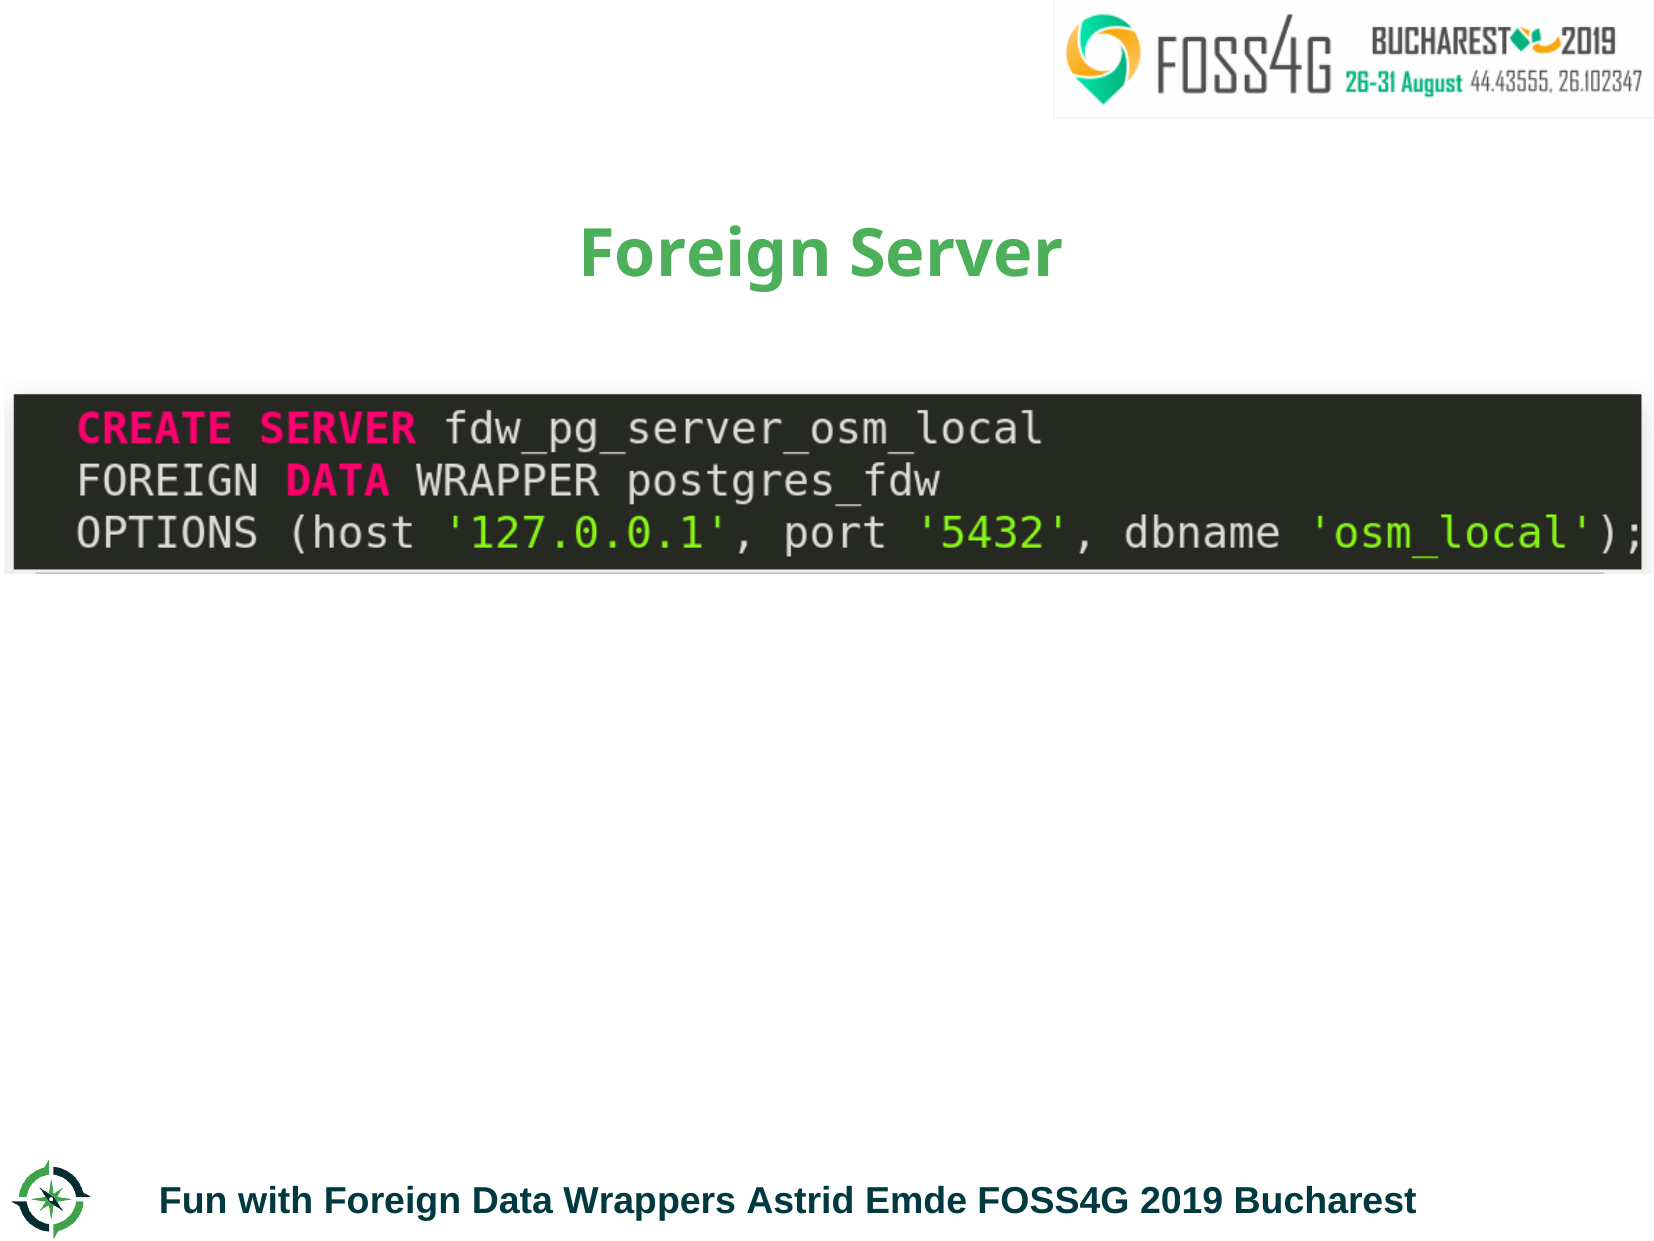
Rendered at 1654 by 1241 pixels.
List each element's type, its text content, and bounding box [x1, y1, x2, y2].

picture [10, 1158, 92, 1240]
picture [4, 377, 1654, 574]
title Foreign Server [76, 177, 1565, 325]
picture [1053, 0, 1654, 119]
